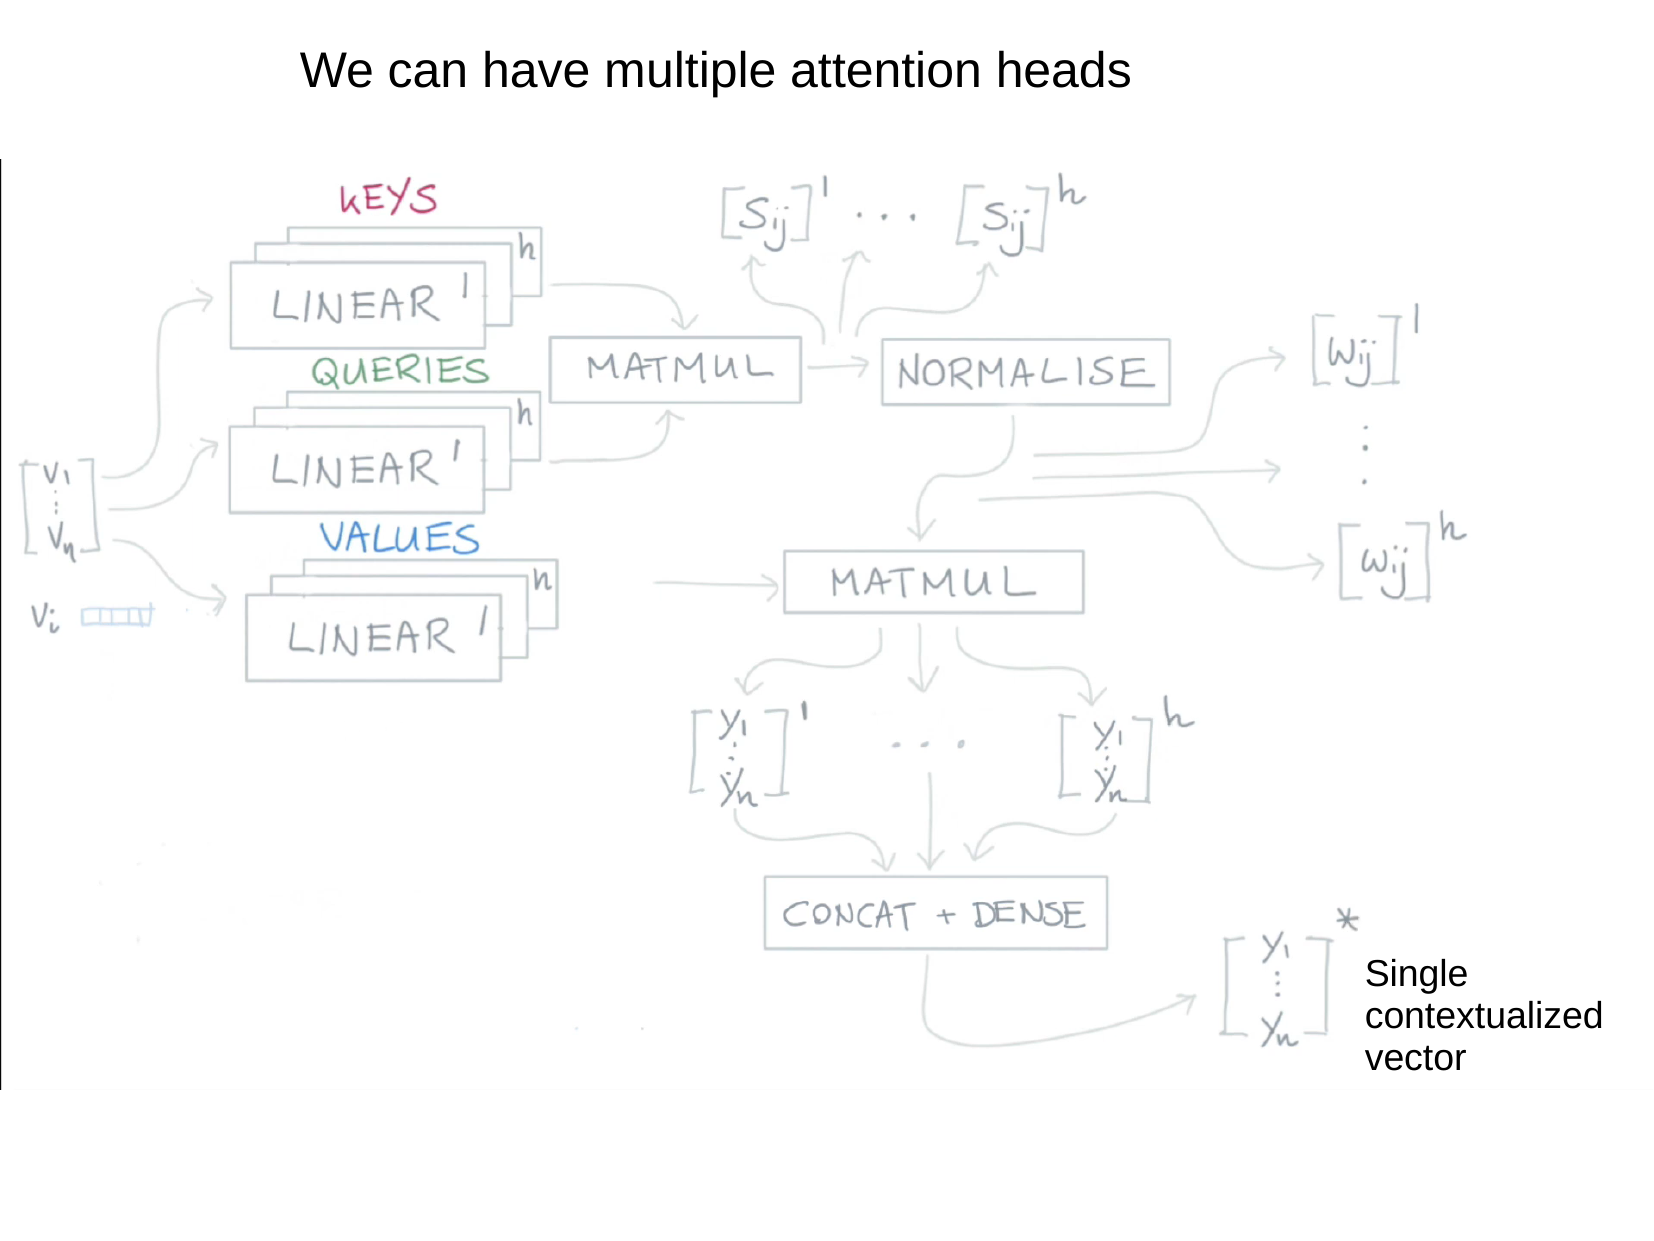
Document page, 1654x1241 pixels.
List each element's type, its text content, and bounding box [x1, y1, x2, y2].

text_box We can have multiple attention heads [285, 34, 1411, 106]
text_box Single contextualized vector [1350, 945, 1654, 1086]
picture [0, 159, 1654, 1090]
